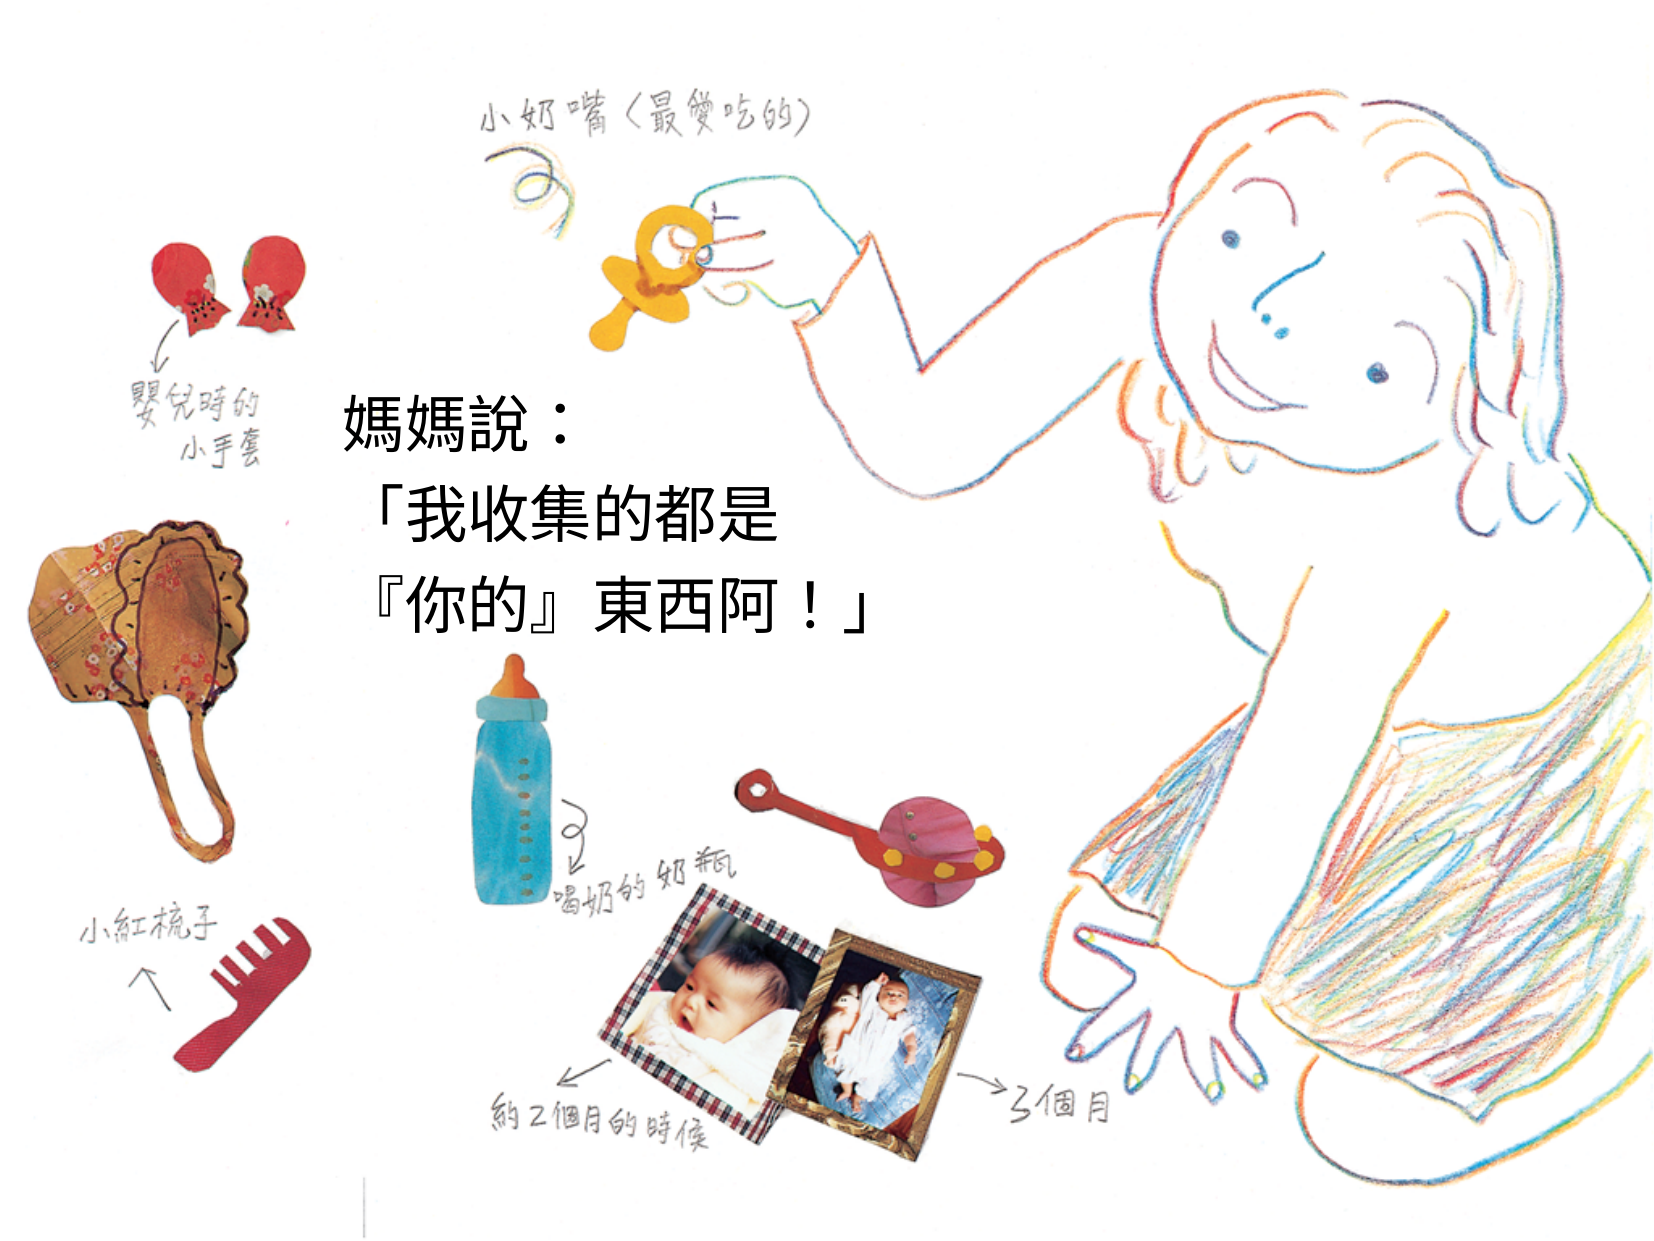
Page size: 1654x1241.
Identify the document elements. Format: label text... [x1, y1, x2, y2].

title 媽媽說： 「我收集的都是 『你的』東西阿！」 [342, 377, 1087, 643]
picture [0, 0, 1654, 1241]
